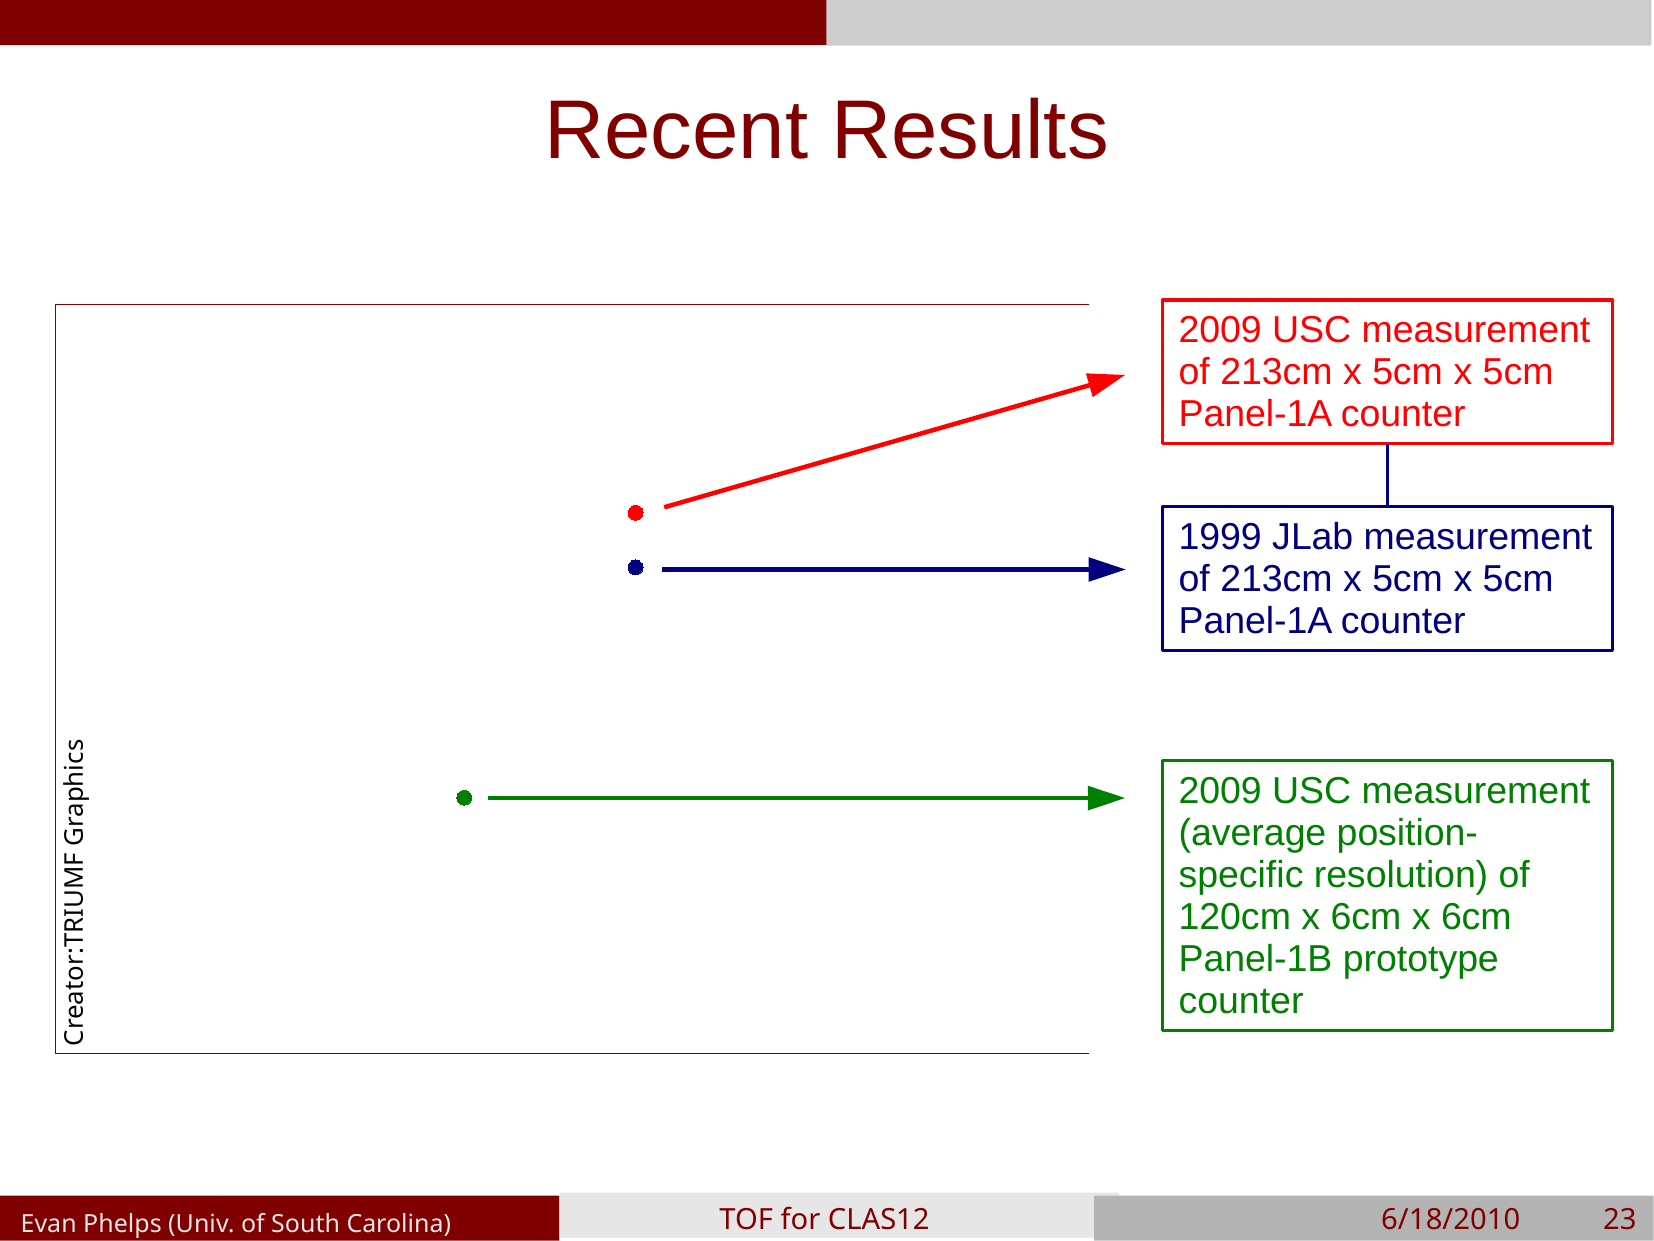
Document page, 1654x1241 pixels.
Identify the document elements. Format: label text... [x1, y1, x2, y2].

text_box 2009 USC measurement (average position-specific resolution) of 120cm x 6cm x 6cm Panel-1B prototype counter [1162, 760, 1613, 1031]
text_box [628, 505, 644, 521]
picture [53, 304, 1089, 1055]
text_box 2009 USC measurement of 213cm x 5cm x 5cm Panel-1A counter [1162, 300, 1613, 444]
text_box [456, 790, 472, 806]
text_box 1999 JLab measurement of 213cm x 5cm x 5cm Panel-1A counter [1162, 506, 1613, 651]
title Recent Results [82, 68, 1571, 192]
text_box [628, 559, 644, 575]
